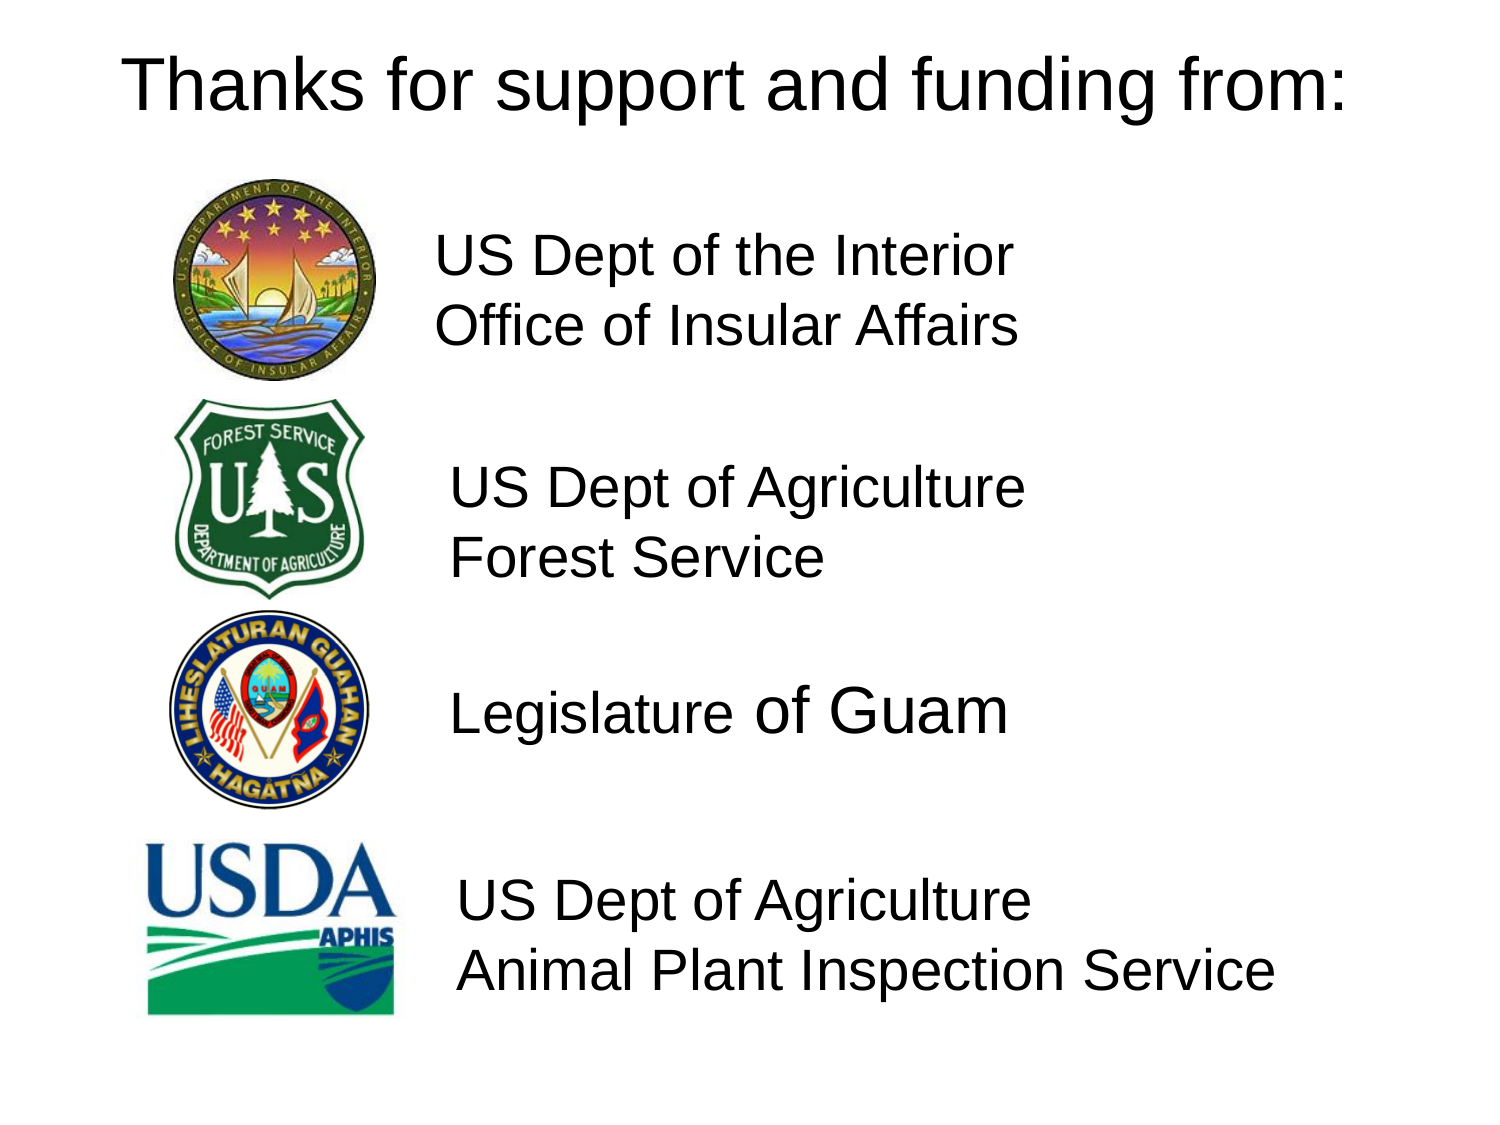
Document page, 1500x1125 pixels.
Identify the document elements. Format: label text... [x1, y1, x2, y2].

text_box US Dept of Agriculture Animal Plant Inspection Service [441, 854, 1380, 1019]
text_box Legislature of Guam [435, 660, 1140, 759]
picture [174, 399, 365, 600]
text_box Thanks for support and funding from: [60, 20, 1410, 141]
picture [173, 179, 376, 382]
text_box US Dept of the Interior Office of Insular Affairs [420, 210, 1350, 361]
text_box US Dept of Agriculture Forest Service [435, 441, 1351, 540]
picture [169, 610, 370, 811]
picture [136, 839, 406, 1019]
